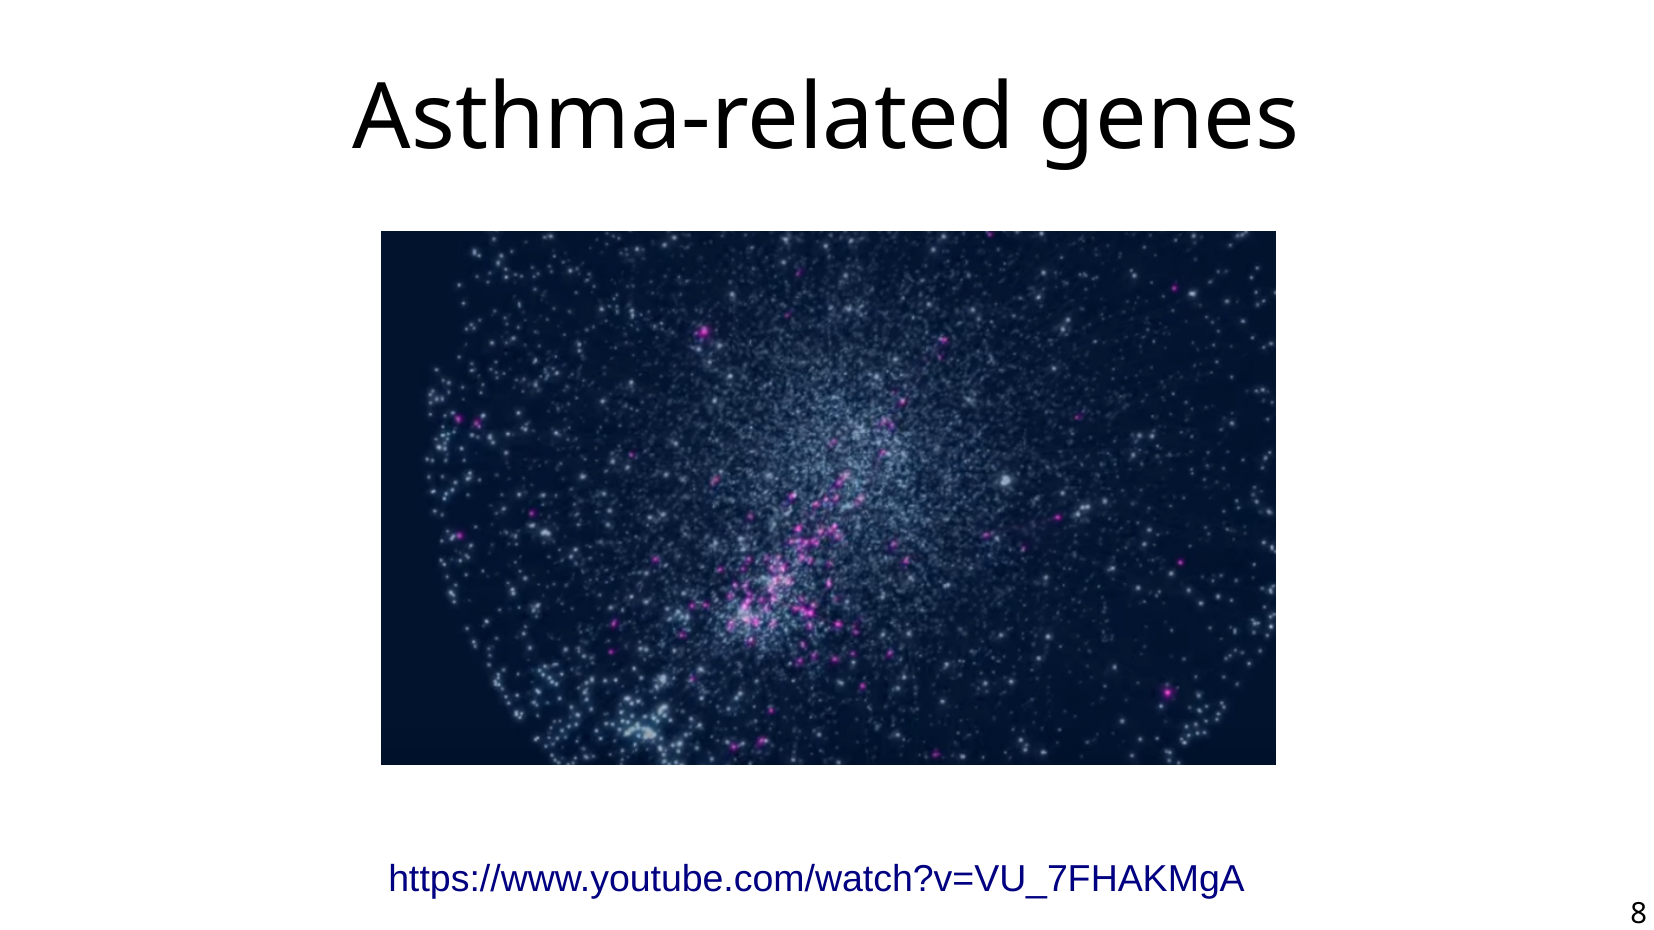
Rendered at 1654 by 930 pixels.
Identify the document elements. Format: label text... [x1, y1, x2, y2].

title Asthma-related genes [82, 1, 1571, 225]
text_box https://www.youtube.com/watch?v=VU_7FHAKMgA [373, 849, 1336, 907]
picture [381, 231, 1276, 766]
